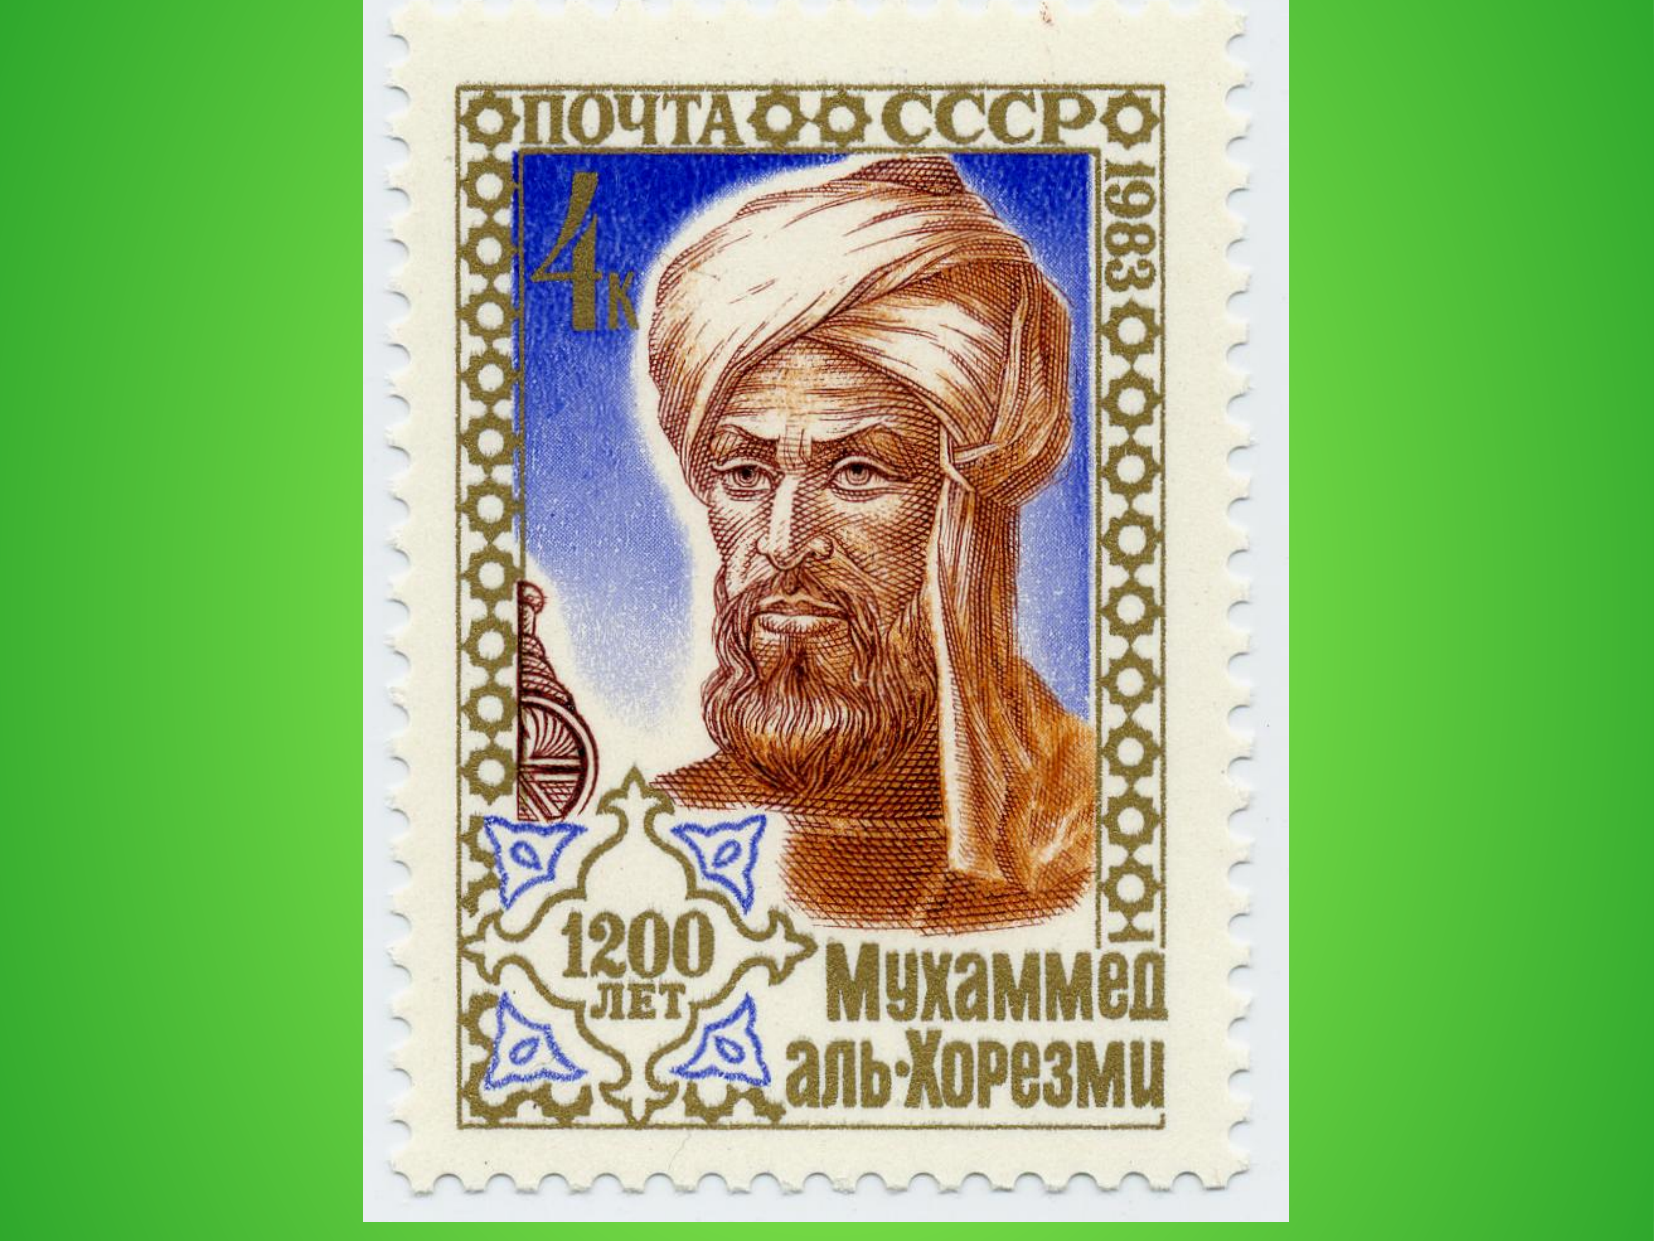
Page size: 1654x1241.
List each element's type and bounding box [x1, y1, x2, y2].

picture [363, 0, 1289, 1222]
